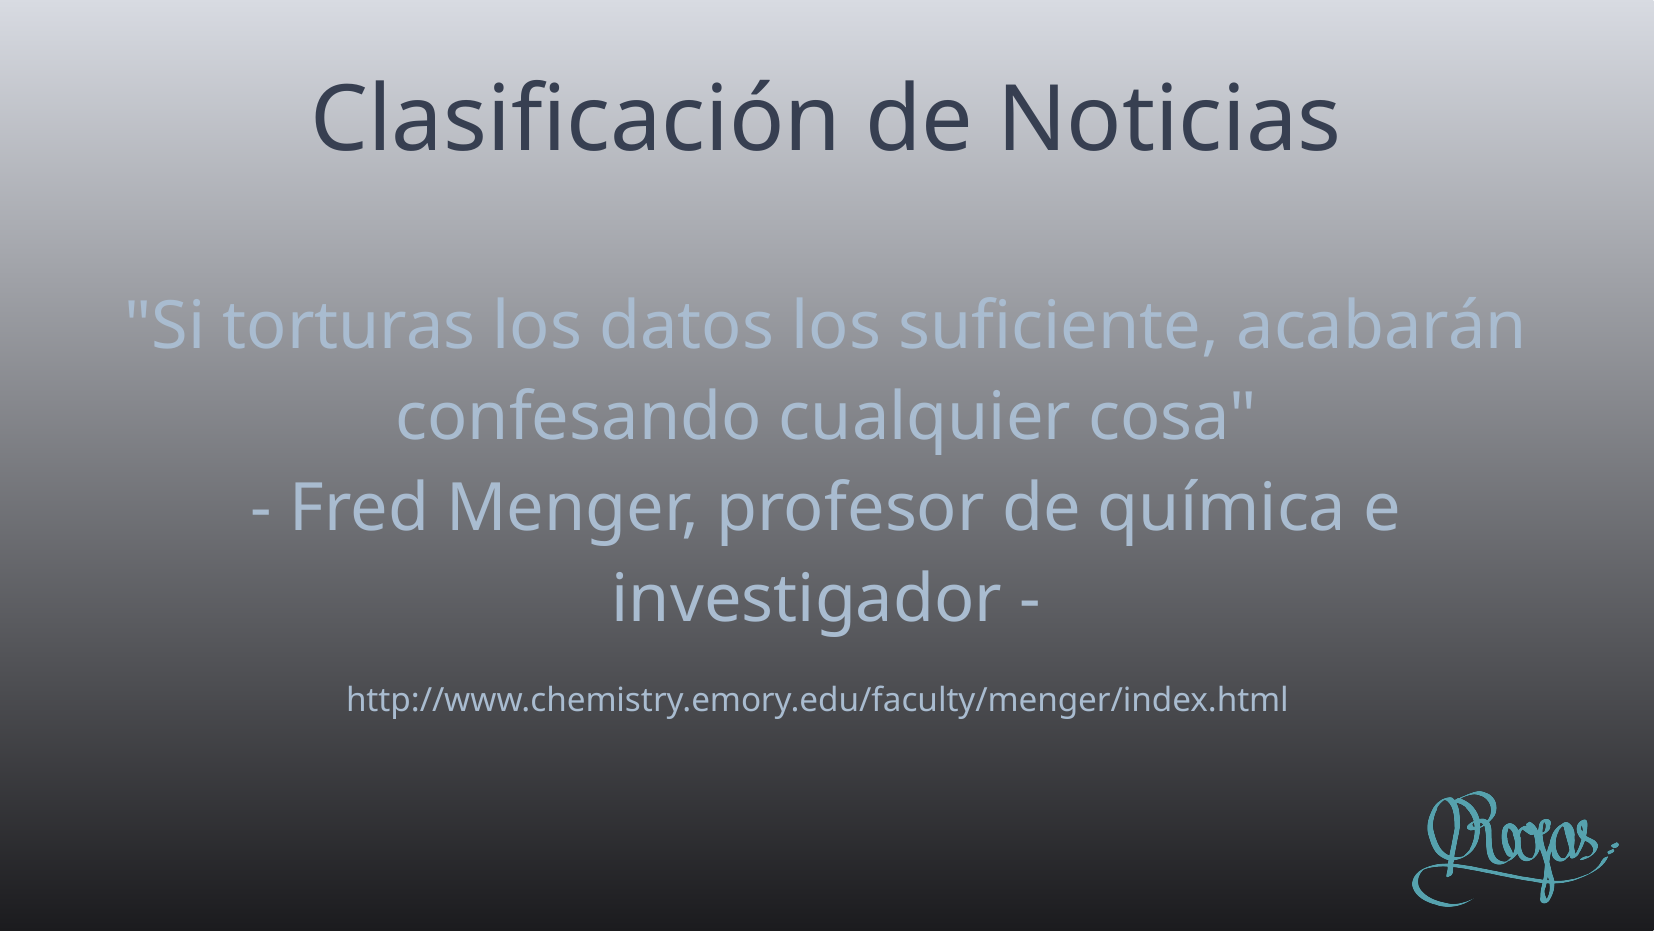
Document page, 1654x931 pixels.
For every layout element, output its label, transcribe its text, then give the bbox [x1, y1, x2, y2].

picture [1412, 791, 1619, 907]
title Clasificación de Noticias [82, 37, 1571, 193]
subtitle "Si torturas los datos los suficiente, acabarán confesando cualquier cosa" - Fred Menger, profesor de química e investigador - http://www.chemistry.emory.edu/faculty/menger/index.html [82, 217, 1571, 792]
